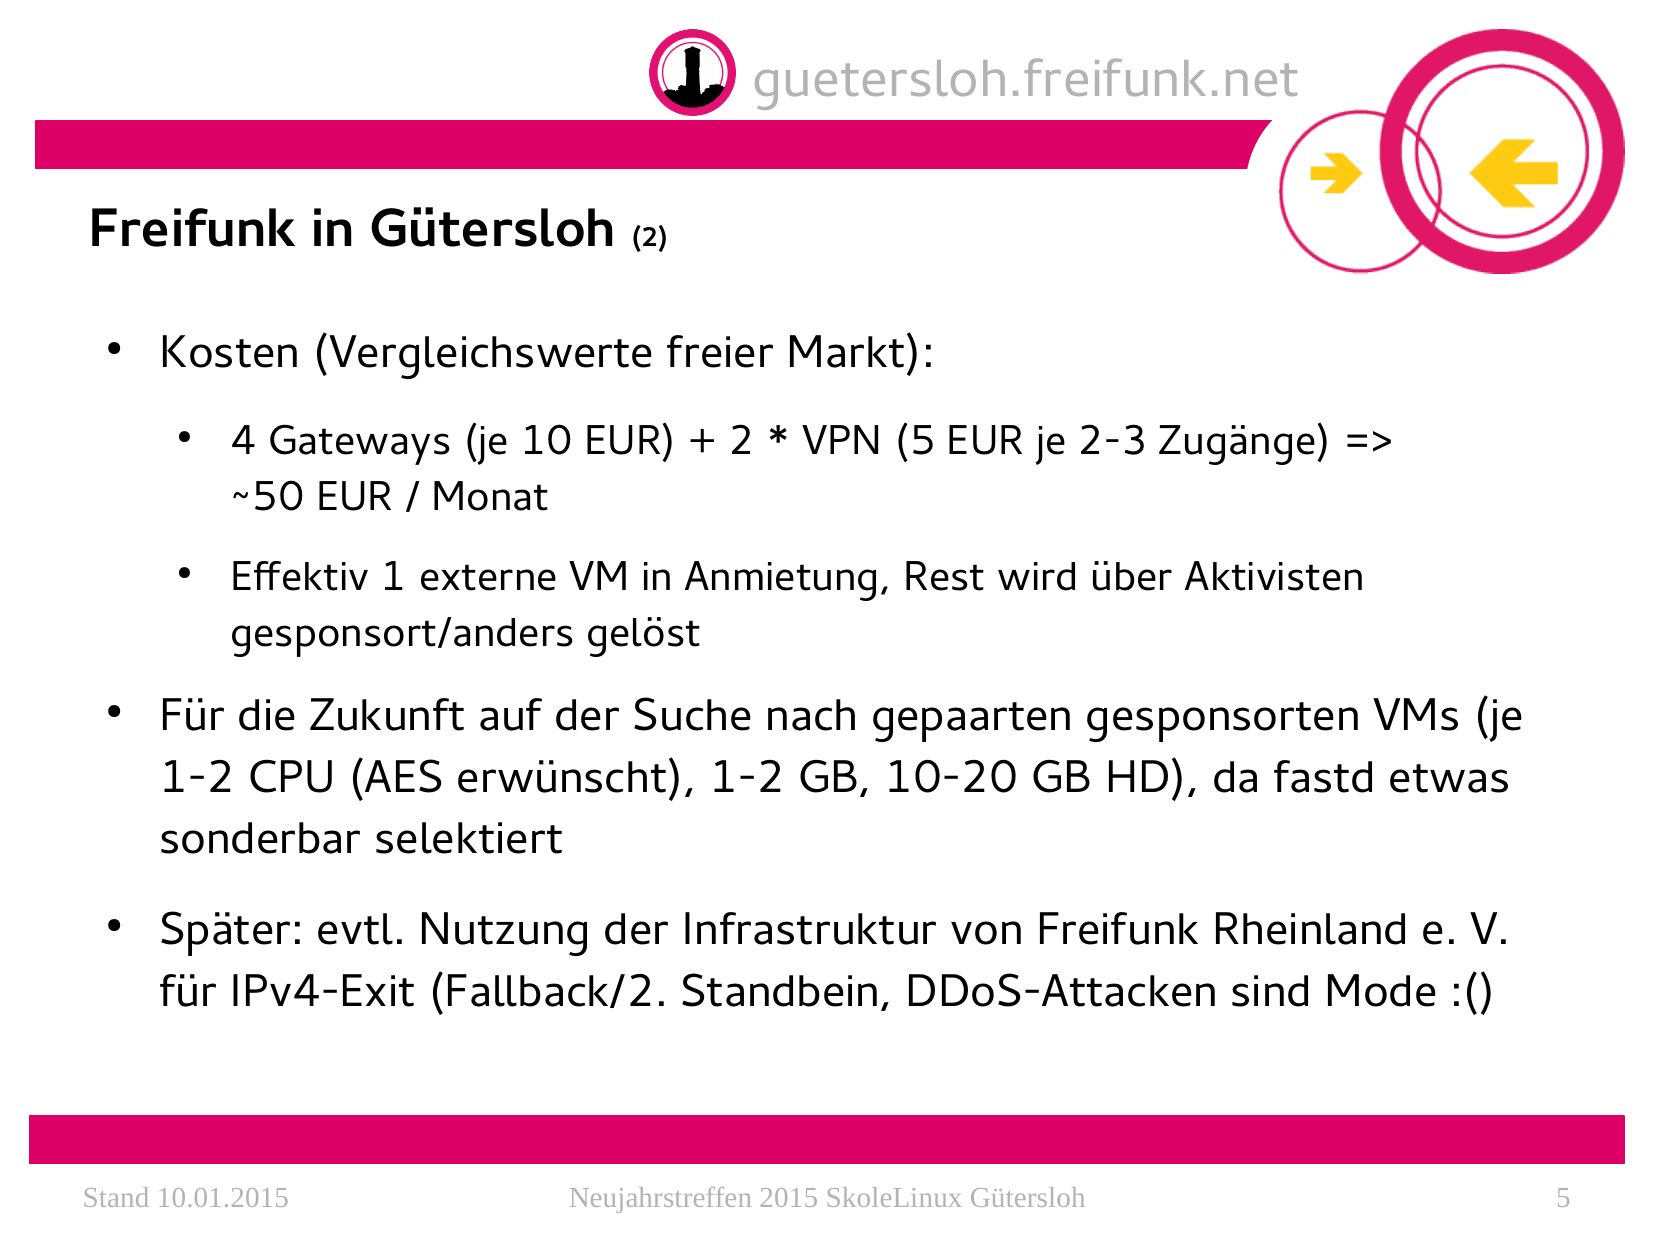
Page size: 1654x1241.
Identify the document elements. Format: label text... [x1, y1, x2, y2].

list Kosten (Vergleichswerte freier Markt): 4 Gateways (je 10 EUR) + 2 * VPN (5 EUR je 2-3 Zugänge) => ~50 EUR / Monat Effektiv 1 externe VM in Anmietung, Rest wird über Aktivisten gesponsort/anders gelöst Für die Zukunft auf der Suche nach gepaarten gesponsorten VMs (je 1-2 CPU (AES erwünscht), 1-2 GB, 10-20 GB HD), da fastd etwas sonderbar selektiert Später: evtl. Nutzung der Infrastruktur von Freifunk Rheinland e. V. für IPv4-Exit (Fallback/2. Standbein, DDoS-Attacken sind Mode :() [88, 318, 1565, 1039]
title Freifunk in Gütersloh (2) [88, 188, 1123, 278]
picture [649, 29, 736, 116]
picture [1278, 29, 1625, 274]
